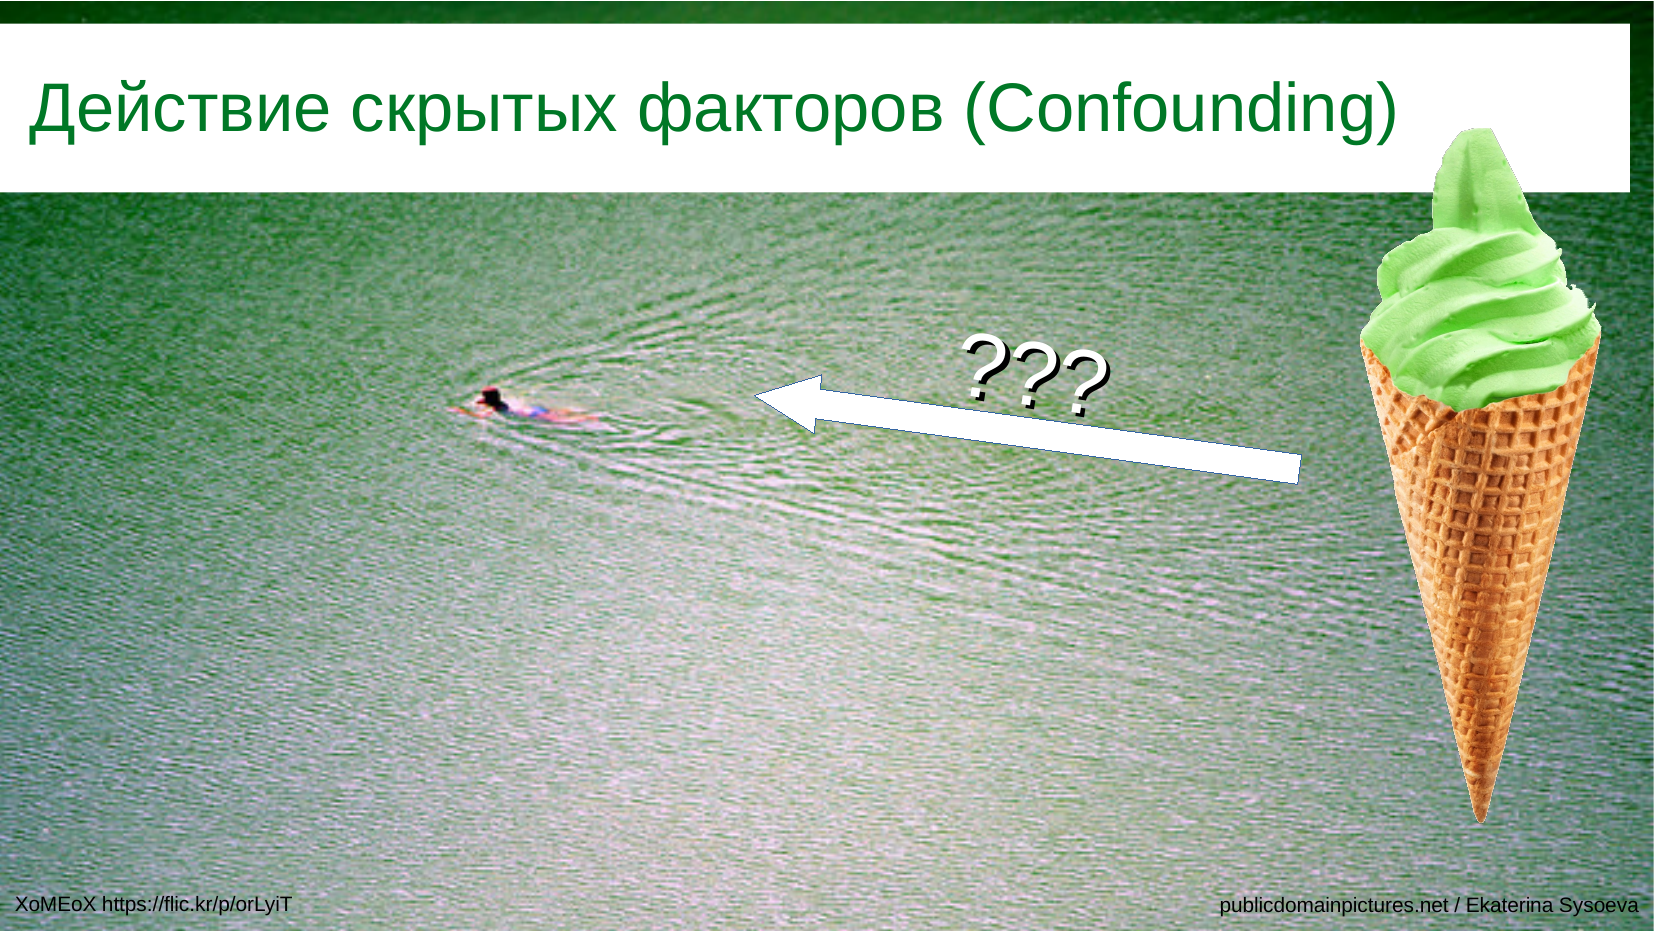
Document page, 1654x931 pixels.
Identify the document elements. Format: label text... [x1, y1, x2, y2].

text_box ??? [933, 302, 1150, 450]
text_box XoMEoX https://flic.kr/p/orLyiT [0, 885, 533, 931]
text_box publicdomainpictures.net / Ekaterina Sysoeva [866, 885, 1654, 931]
picture [0, 1, 1654, 931]
title Действие скрытых факторов (Confounding) [0, 23, 1630, 193]
text_box [754, 374, 1302, 485]
